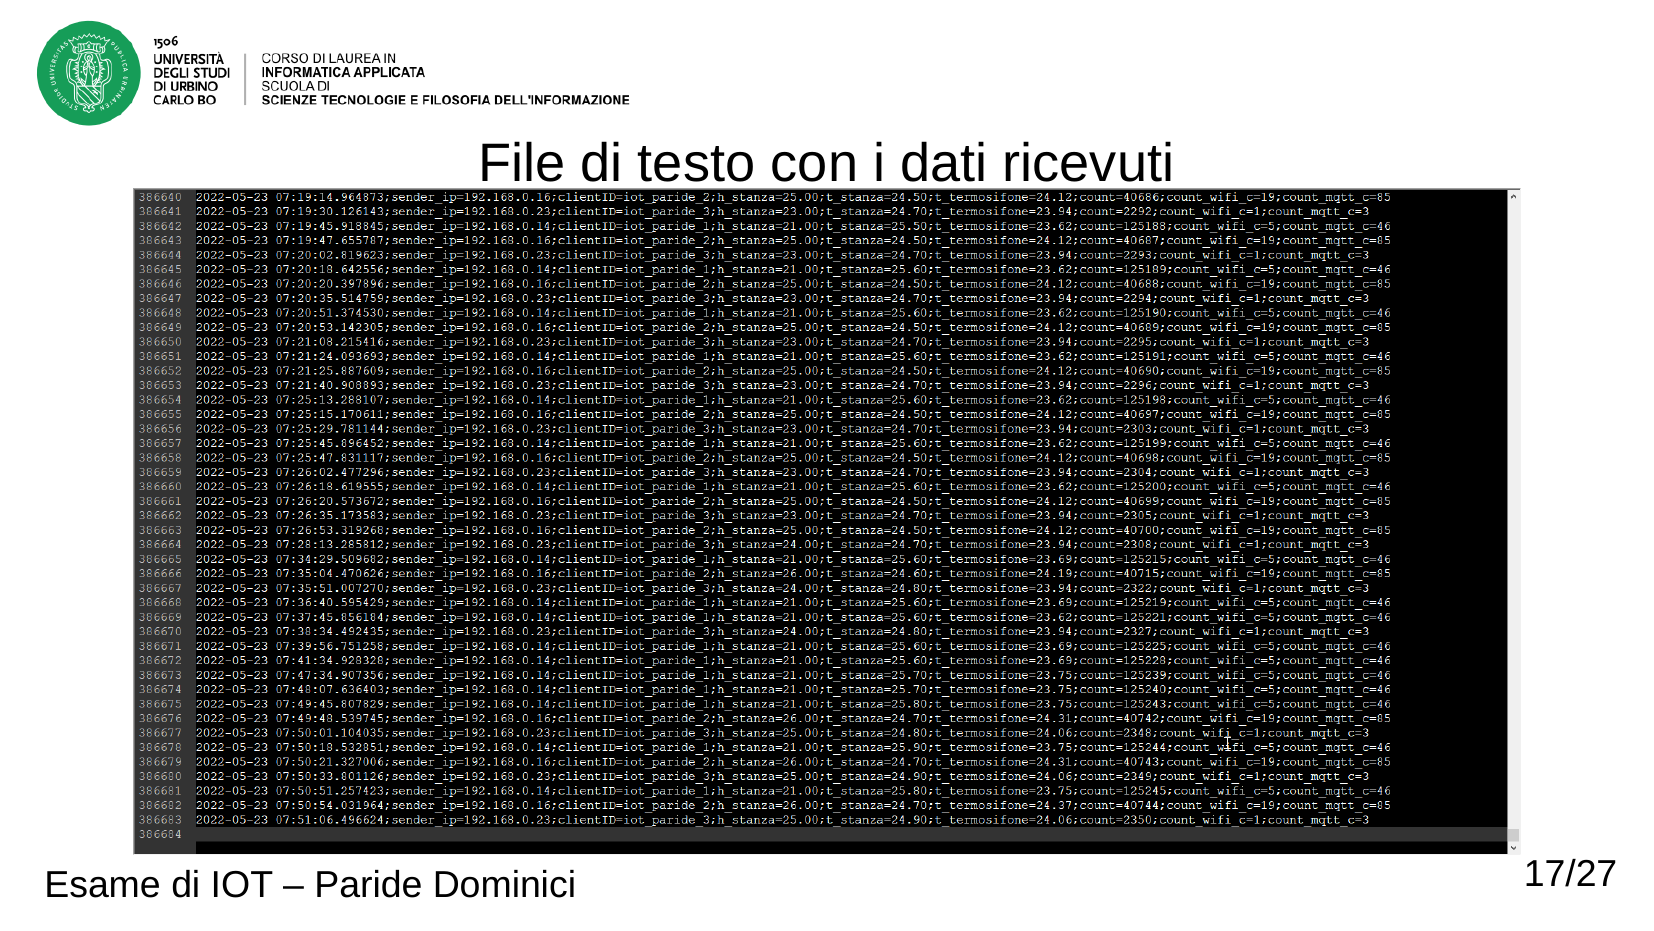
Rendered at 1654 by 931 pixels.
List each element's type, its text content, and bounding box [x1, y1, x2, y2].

picture [133, 188, 1521, 855]
text_box <numero>/27 [1387, 845, 1625, 916]
text_box Esame di IOT – Paride Dominici [29, 856, 680, 914]
picture [25, 17, 650, 128]
title File di testo con i dati ricevuti [82, 118, 1571, 207]
